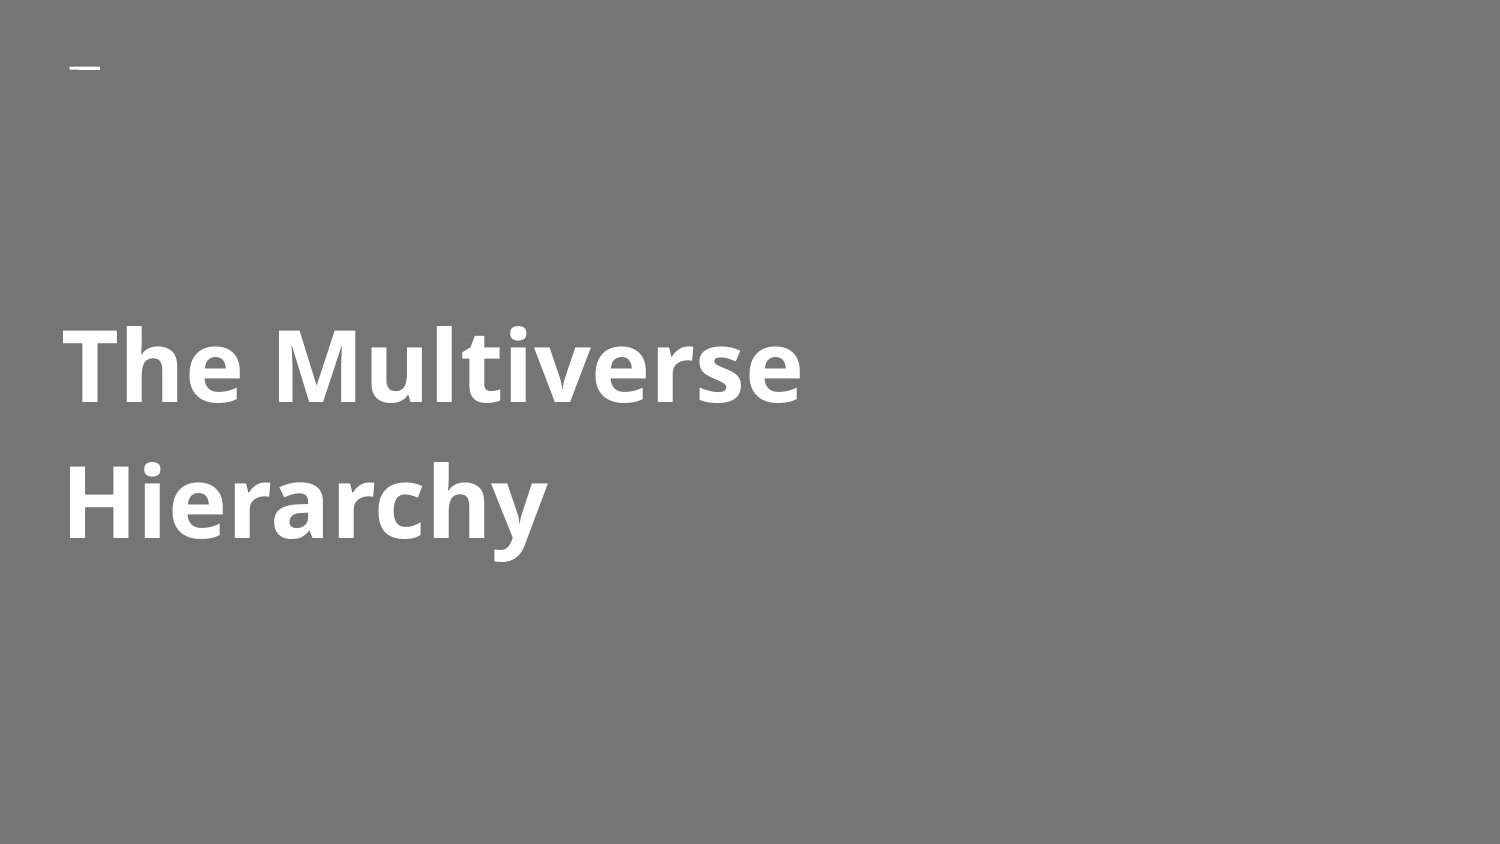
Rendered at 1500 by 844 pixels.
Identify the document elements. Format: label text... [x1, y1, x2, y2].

title The Multiverse Hierarchy [46, 116, 1071, 746]
